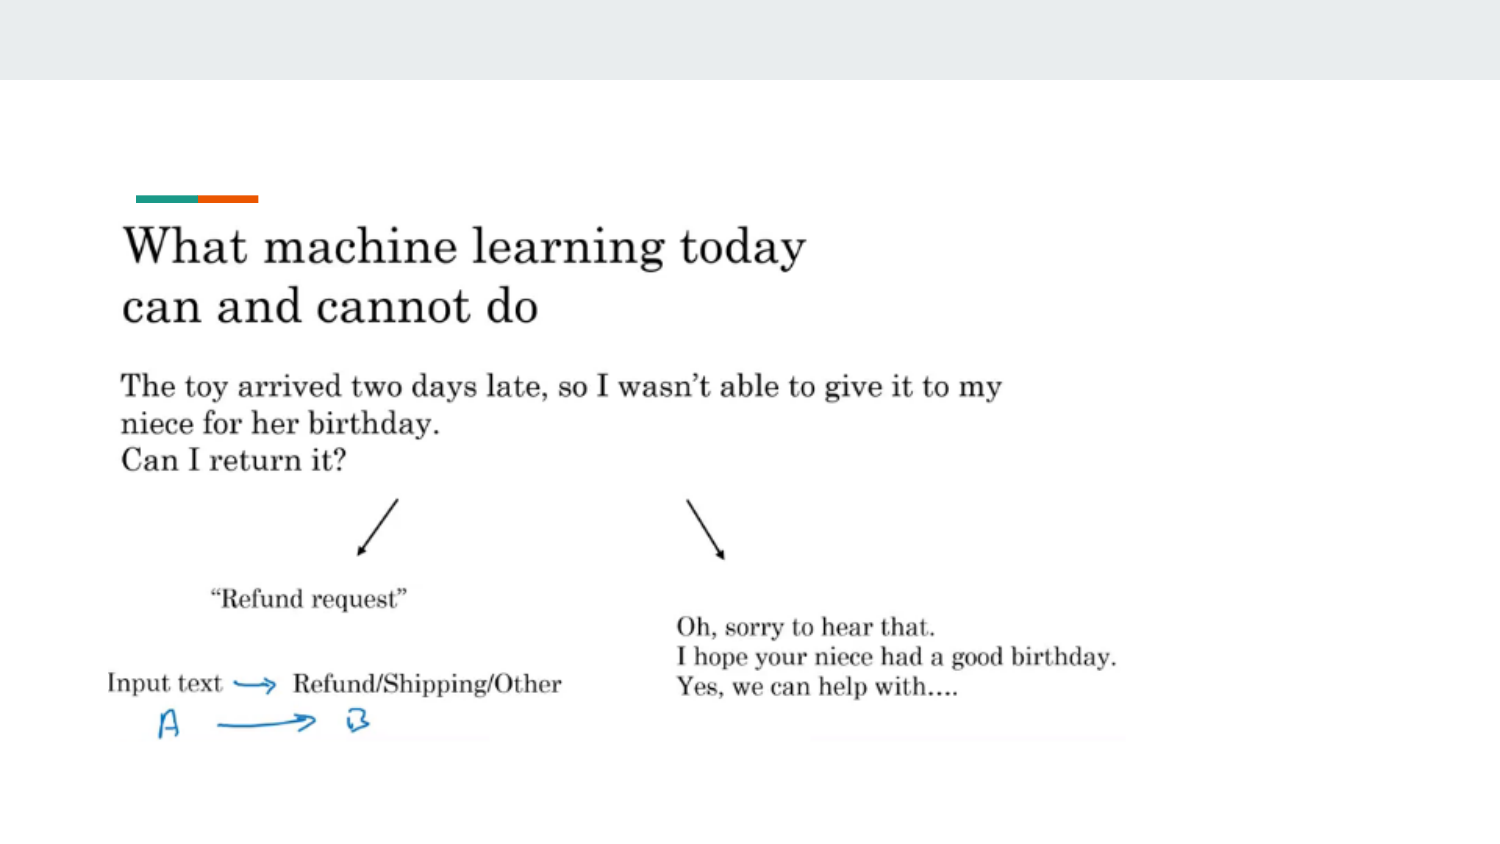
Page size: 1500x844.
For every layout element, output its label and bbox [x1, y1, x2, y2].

picture [108, 210, 1135, 771]
